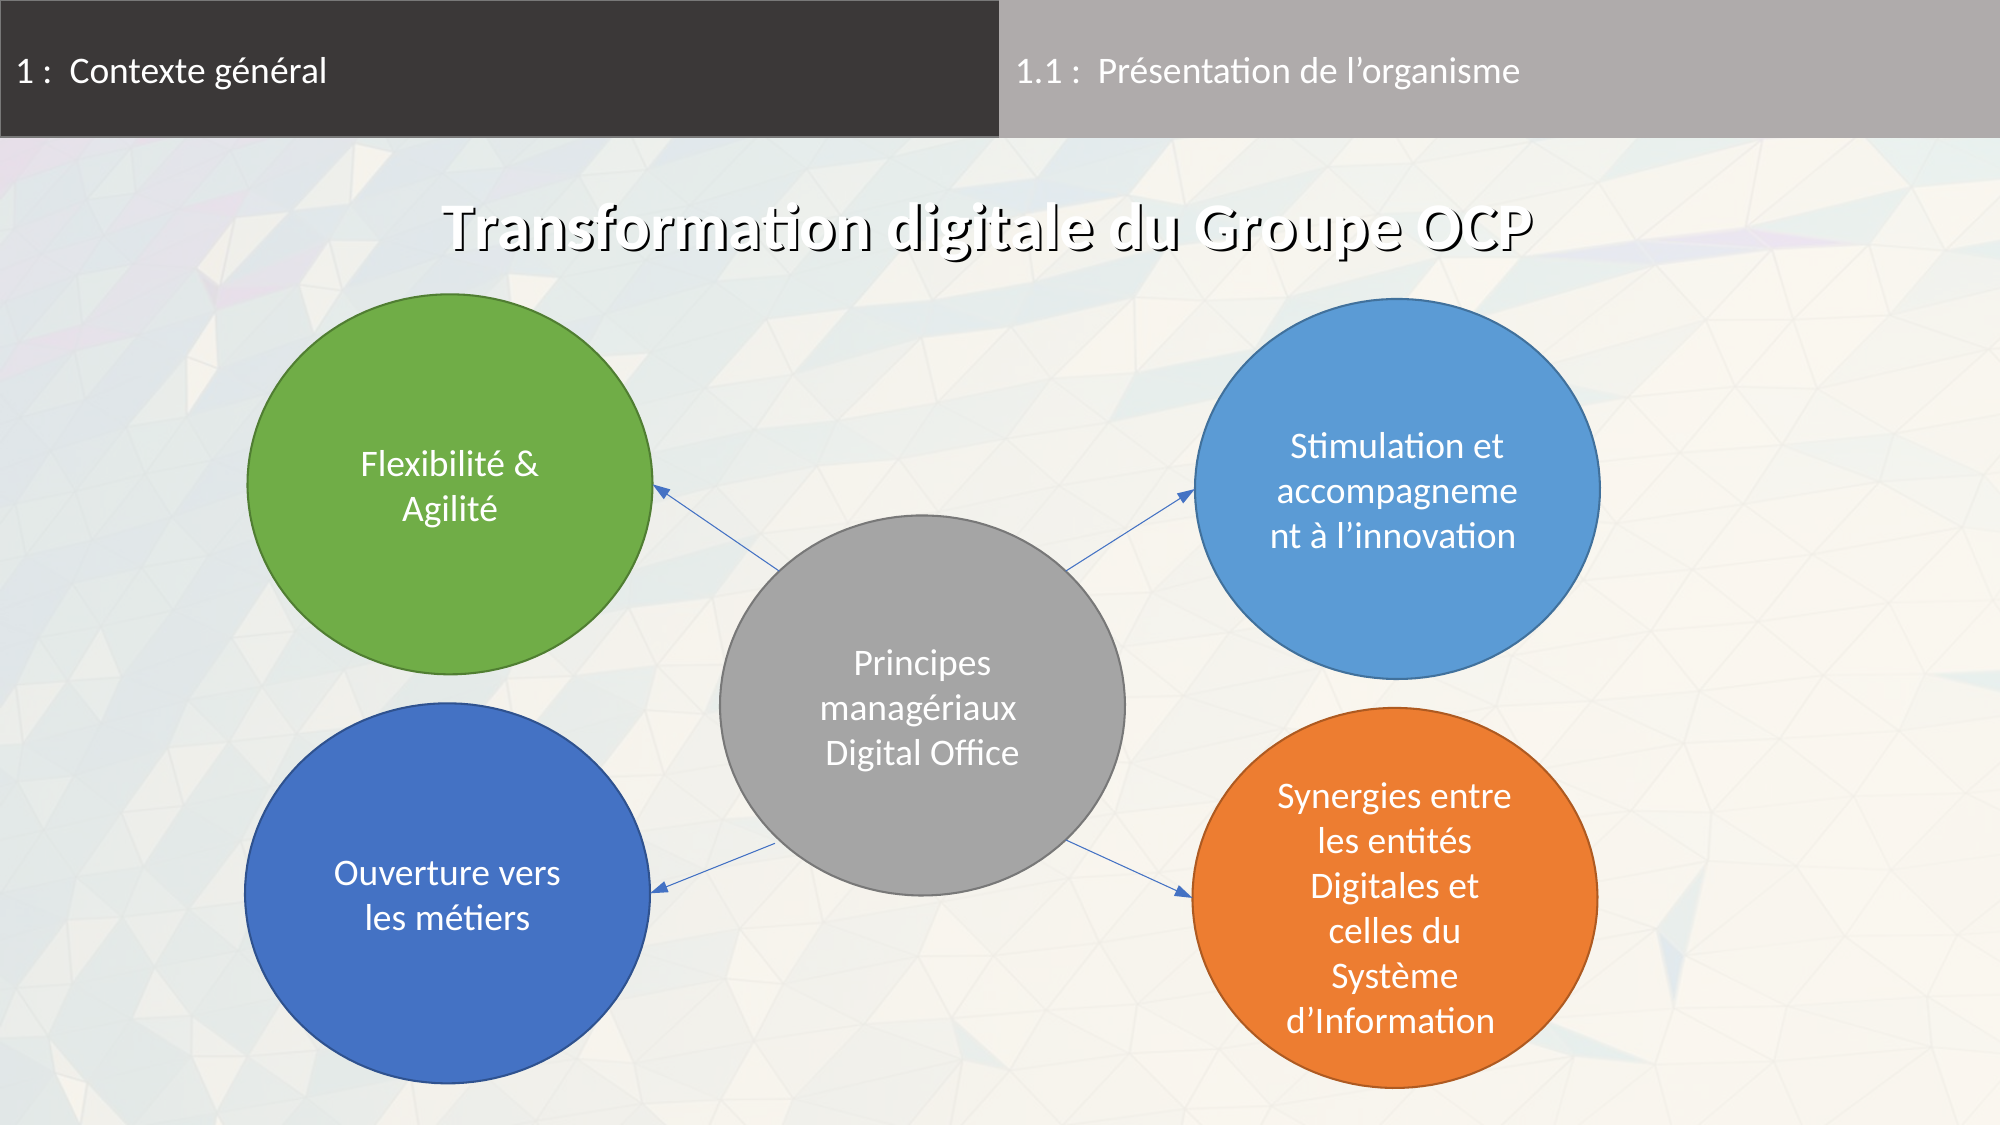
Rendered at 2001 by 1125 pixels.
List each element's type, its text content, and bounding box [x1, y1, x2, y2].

text_box Flexibilité & Agilité [247, 294, 653, 675]
text_box [0, 137, 2000, 1125]
text_box Principes managériaux Digital Office [720, 515, 1126, 896]
text_box Ouverture vers les métiers [245, 703, 651, 1084]
text_box Transformation digitale du Groupe OCP [173, 174, 1802, 271]
text_box Synergies entre les entités Digitales et celles du Système d’Information [1192, 707, 1598, 1088]
text_box 1.1 : Présentation de l’organisme [1000, 0, 2000, 137]
text_box Stimulation et accompagnement à l’innovation [1194, 298, 1600, 680]
text_box 1 : Contexte général [0, 0, 1000, 137]
